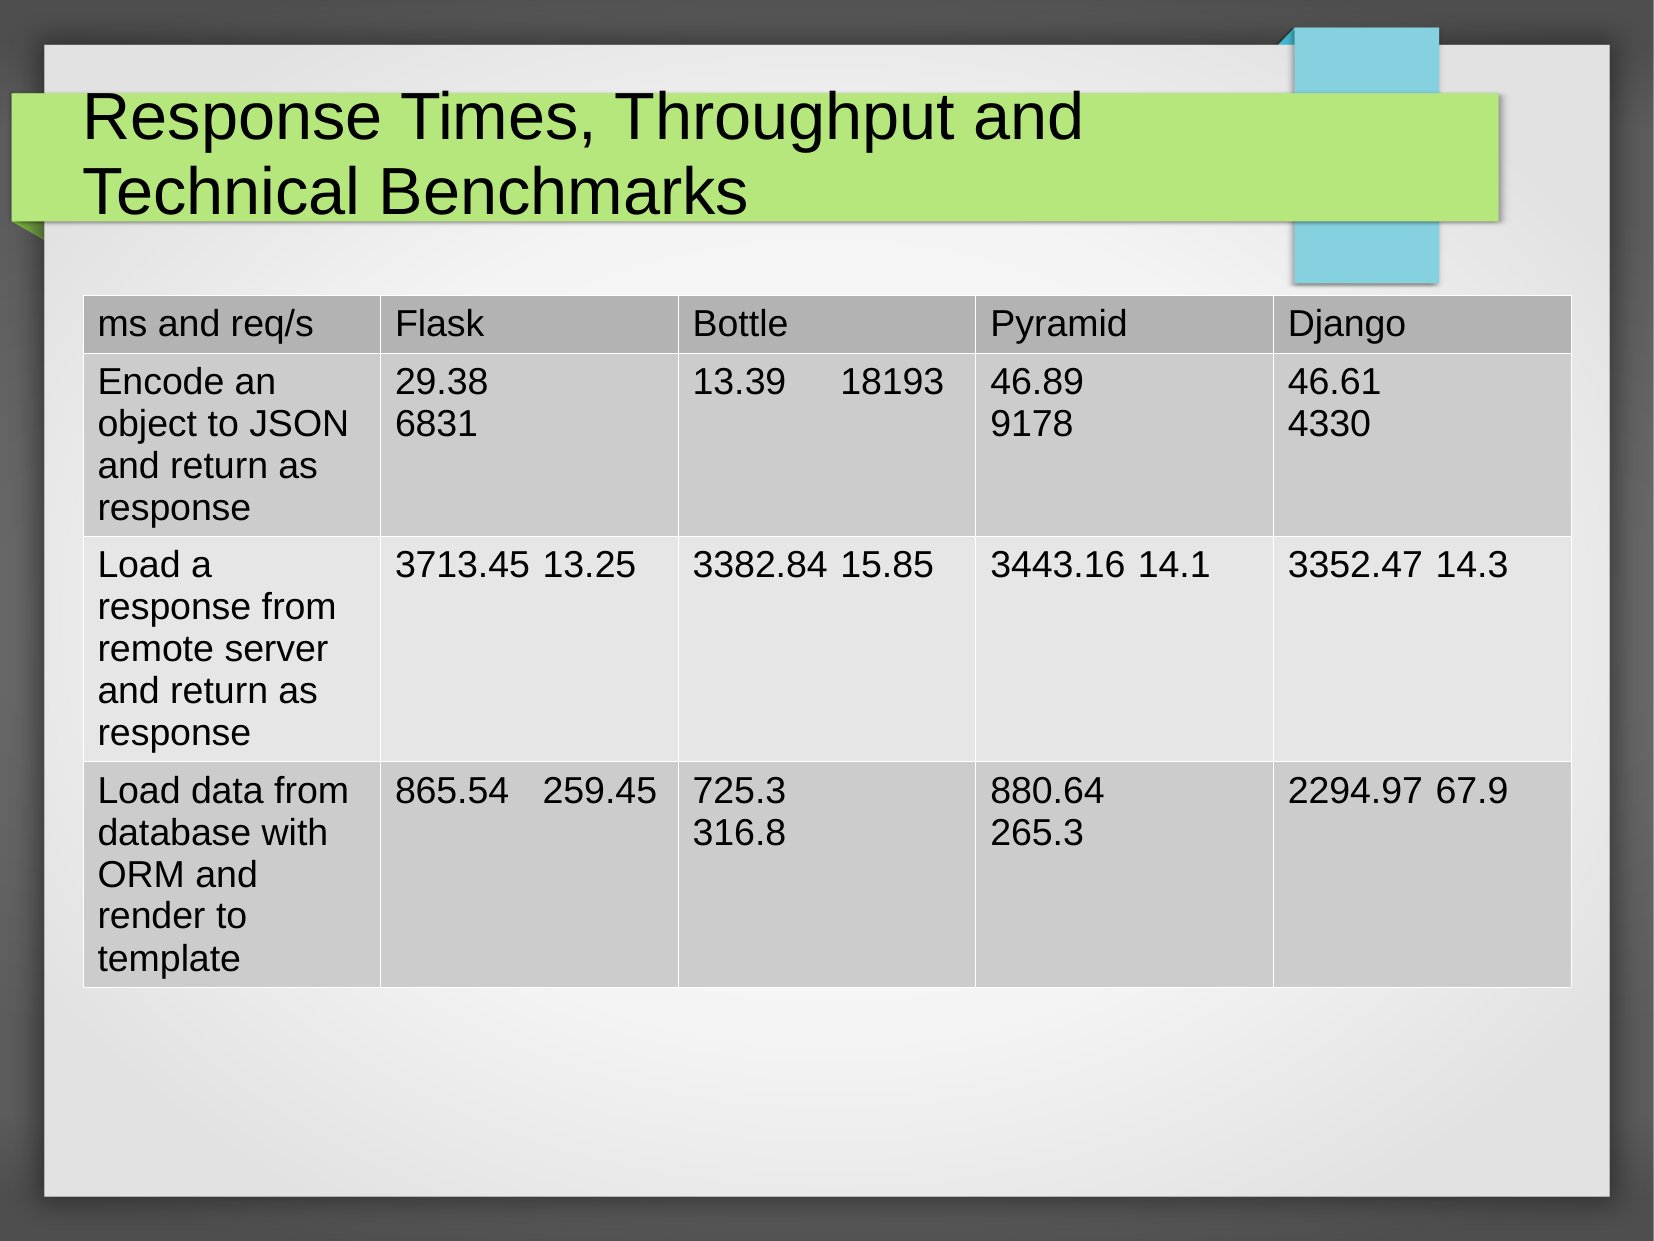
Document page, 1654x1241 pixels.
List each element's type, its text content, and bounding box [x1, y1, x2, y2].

table_cell 3352.47 14.3 [1274, 537, 1571, 761]
table_cell 725.3 316.8 [679, 762, 975, 987]
title Response Times, Throughput and Technical Benchmarks [82, 78, 1264, 229]
table_header Pyramid [976, 296, 1273, 353]
table_cell 865.54 259.45 [381, 762, 678, 987]
table_cell 2294.97 67.9 [1274, 762, 1571, 987]
table_cell 29.38 6831 [381, 354, 678, 536]
table_header Bottle [679, 296, 975, 353]
table_cell 880.64 265.3 [976, 762, 1273, 987]
table_cell 3713.45 13.25 [381, 537, 678, 761]
table_cell 3443.16 14.1 [976, 537, 1273, 761]
table_cell Load a response from remote server and return as response [84, 537, 380, 761]
picture [0, 0, 1654, 1241]
table_cell Load data from database with ORM and render to template [84, 762, 380, 987]
table_header Flask [381, 296, 678, 353]
table_cell 3382.84 15.85 [679, 537, 975, 761]
table_header Django [1274, 296, 1571, 353]
table_header ms and req/s [84, 296, 380, 353]
table_cell 13.39 18193 [679, 354, 975, 536]
table_cell 46.89 9178 [976, 354, 1273, 536]
table_cell 46.61 4330 [1274, 354, 1571, 536]
table_cell Encode an object to JSON and return as response [84, 354, 380, 536]
